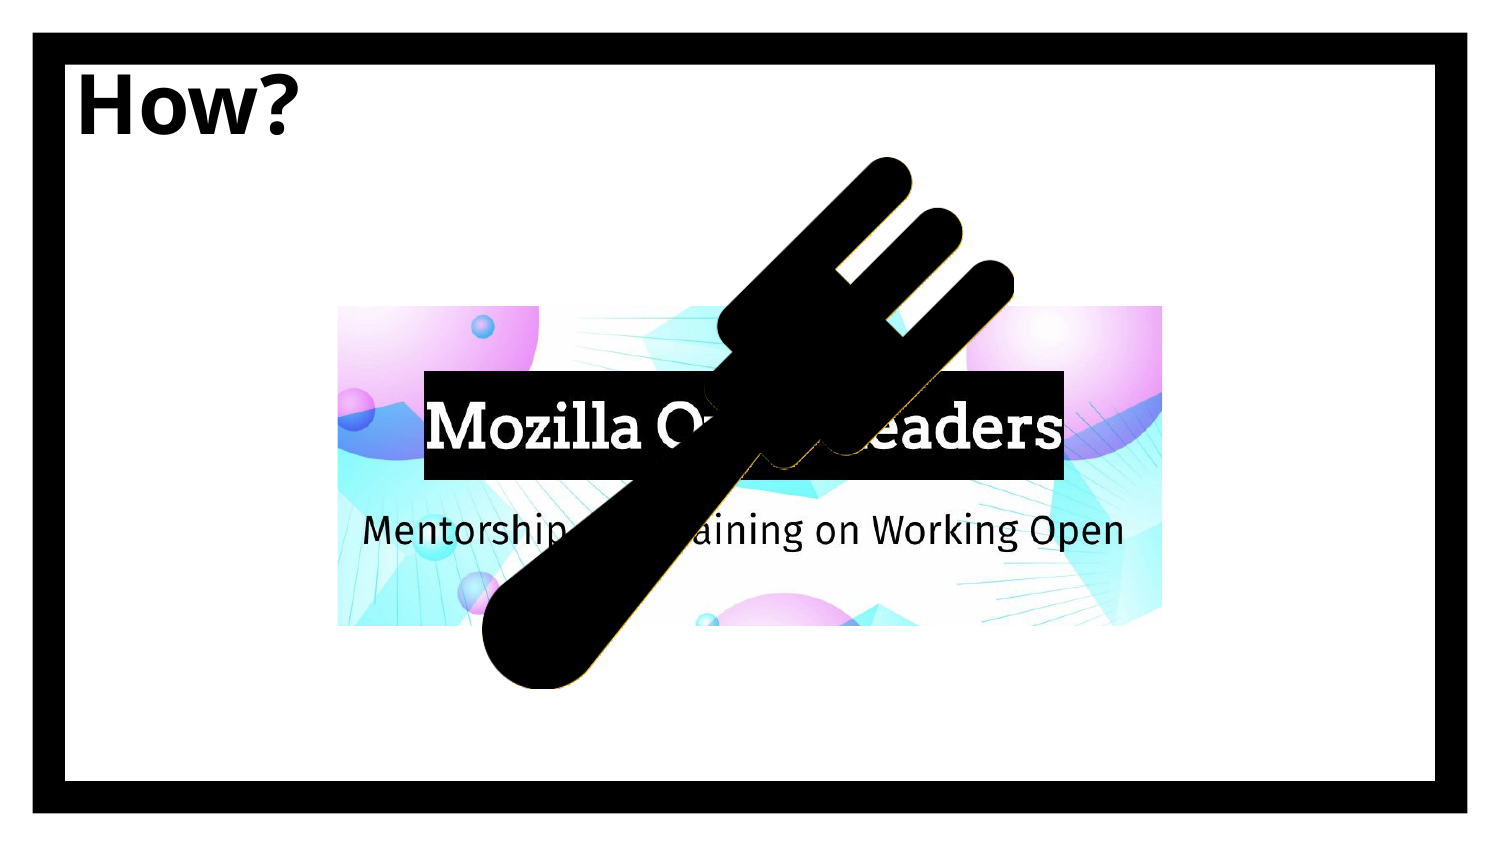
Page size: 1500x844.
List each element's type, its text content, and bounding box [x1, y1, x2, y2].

title How? [59, 42, 329, 167]
picture [337, 157, 1163, 689]
